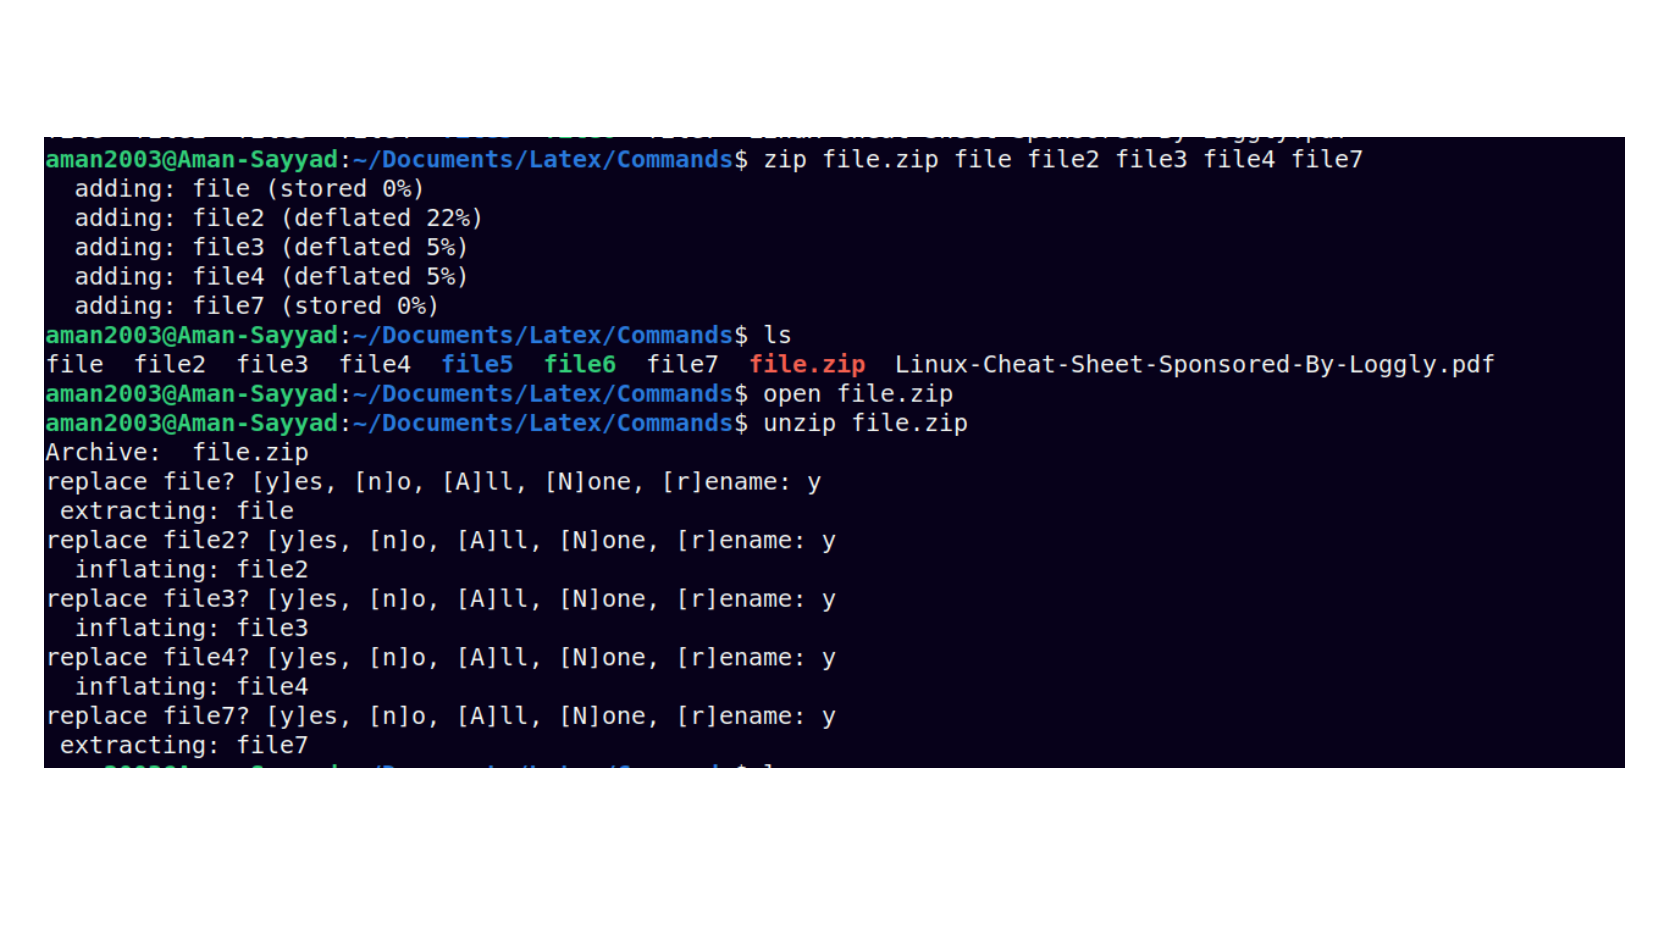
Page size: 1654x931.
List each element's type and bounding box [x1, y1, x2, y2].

picture [44, 137, 1625, 768]
